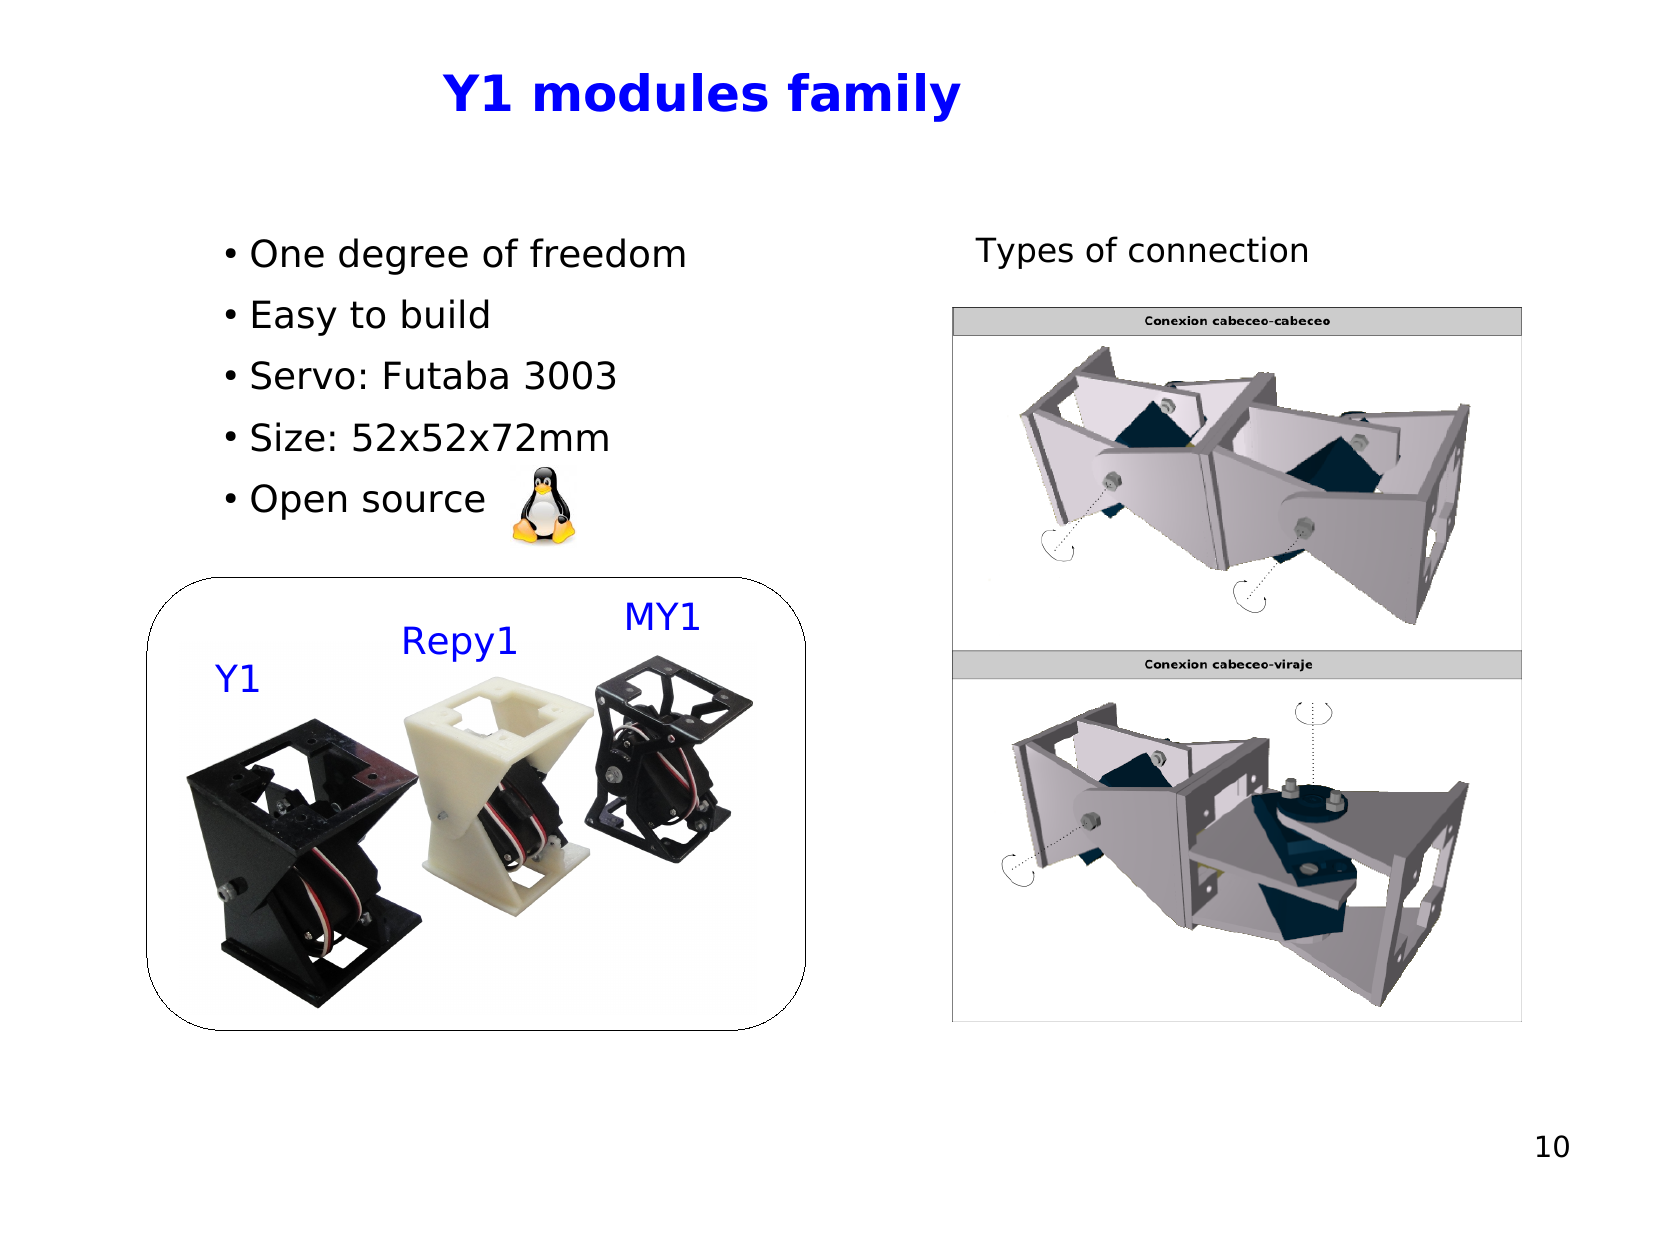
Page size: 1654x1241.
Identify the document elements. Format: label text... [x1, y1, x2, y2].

text_box MY1 [608, 588, 739, 648]
text_box One degree of freedom Easy to build Servo: Futaba 3003 Size: 52x52x72mm Open source [209, 225, 703, 529]
text_box Repy1 [386, 612, 543, 671]
text_box Types of connection [961, 224, 1498, 283]
text_box Y1 [200, 650, 278, 709]
picture [952, 307, 1522, 1022]
text_box Y1 modules family [428, 57, 978, 131]
picture [179, 641, 757, 1015]
picture [510, 465, 577, 548]
